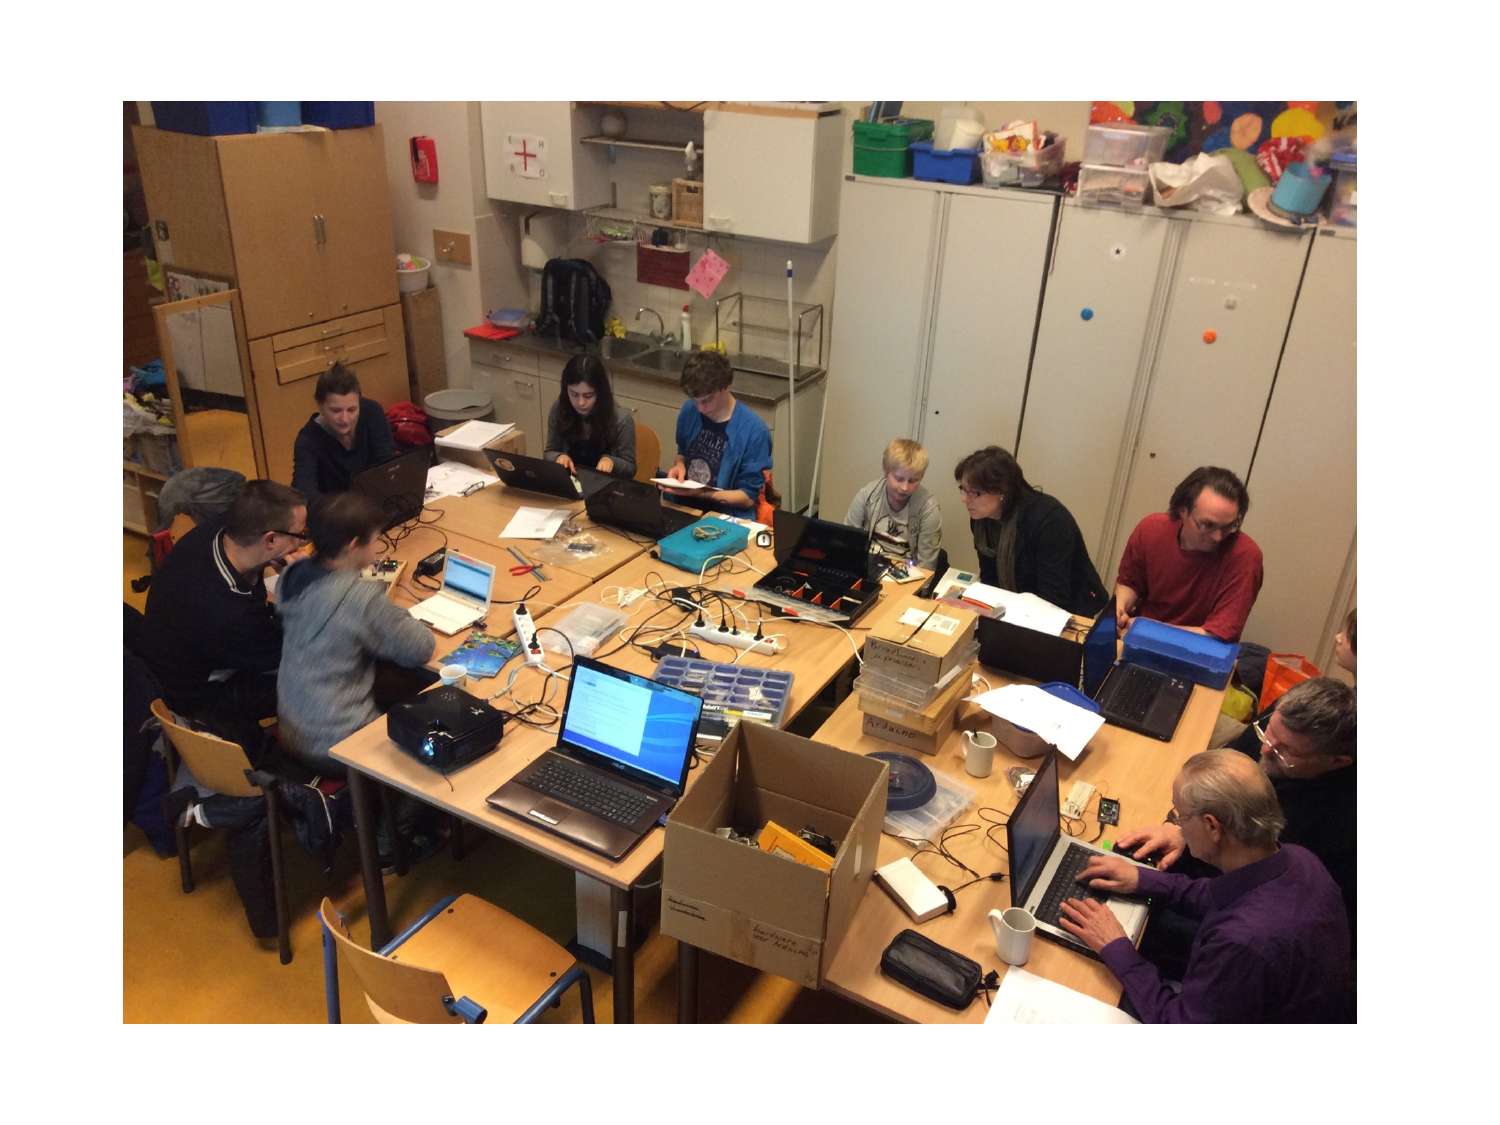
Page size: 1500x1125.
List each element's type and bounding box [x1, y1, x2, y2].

picture [123, 101, 1357, 1024]
